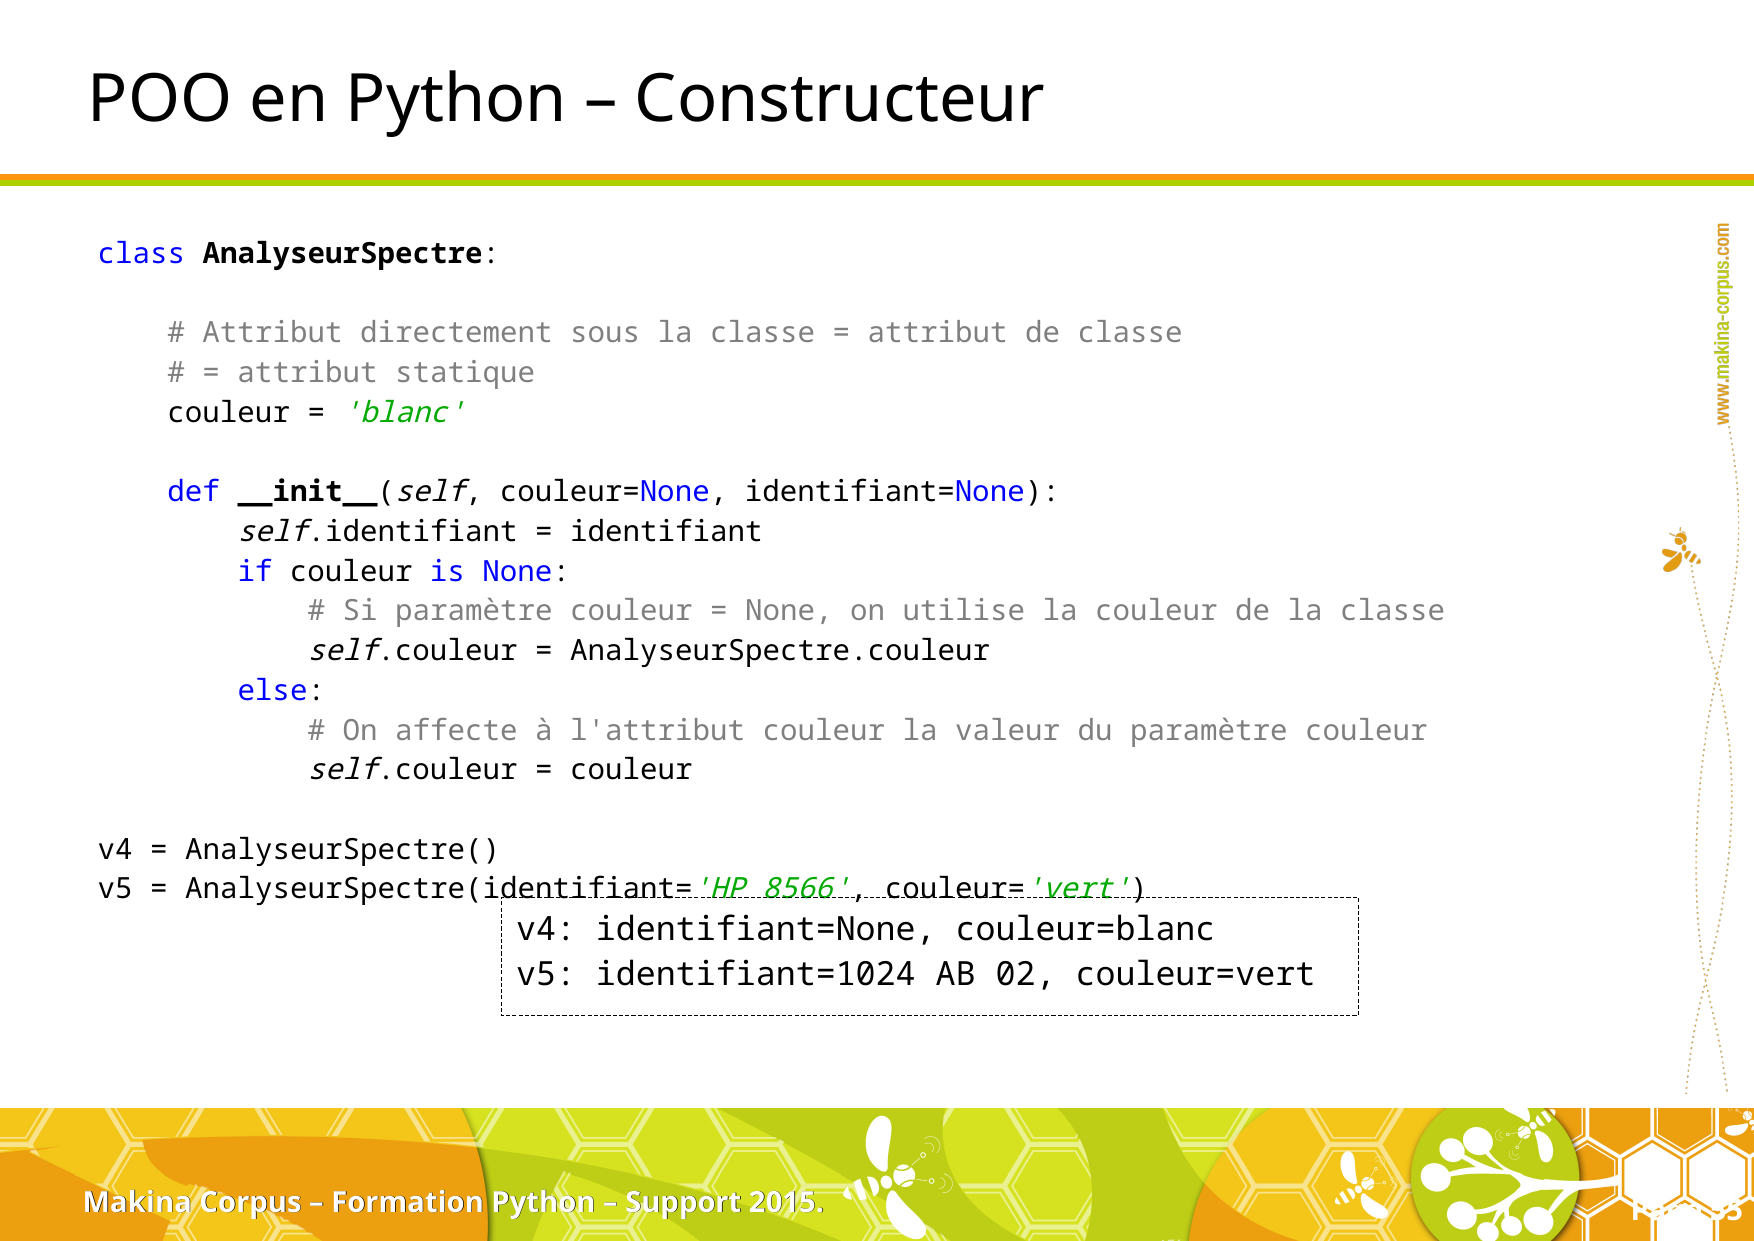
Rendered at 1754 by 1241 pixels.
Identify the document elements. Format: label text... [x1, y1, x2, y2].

text_box v4: identifiant=None, couleur=blanc v5: identifiant=1024 AB 02, couleur=vert [501, 897, 1359, 1016]
picture [1639, 203, 1754, 1093]
title POO en Python – Constructeur [87, 31, 1667, 160]
text_box class AnalyseurSpectre: # Attribut directement sous la classe = attribut de classe # = attribut statique couleur = 'blanc' def __init__(self, couleur=None, identifiant=None): self.identifiant = identifiant if couleur is None: # Si paramètre couleur = None, on utilise la couleur de la classe self.couleur = AnalyseurSpectre.couleur else: # On affecte à l'attribut couleur la valeur du paramètre couleur self.couleur = couleur v4 = AnalyseurSpectre() v5 = AnalyseurSpectre(identifiant='HP 8566', couleur='vert') [82, 224, 1583, 822]
picture [0, 1108, 1754, 1241]
